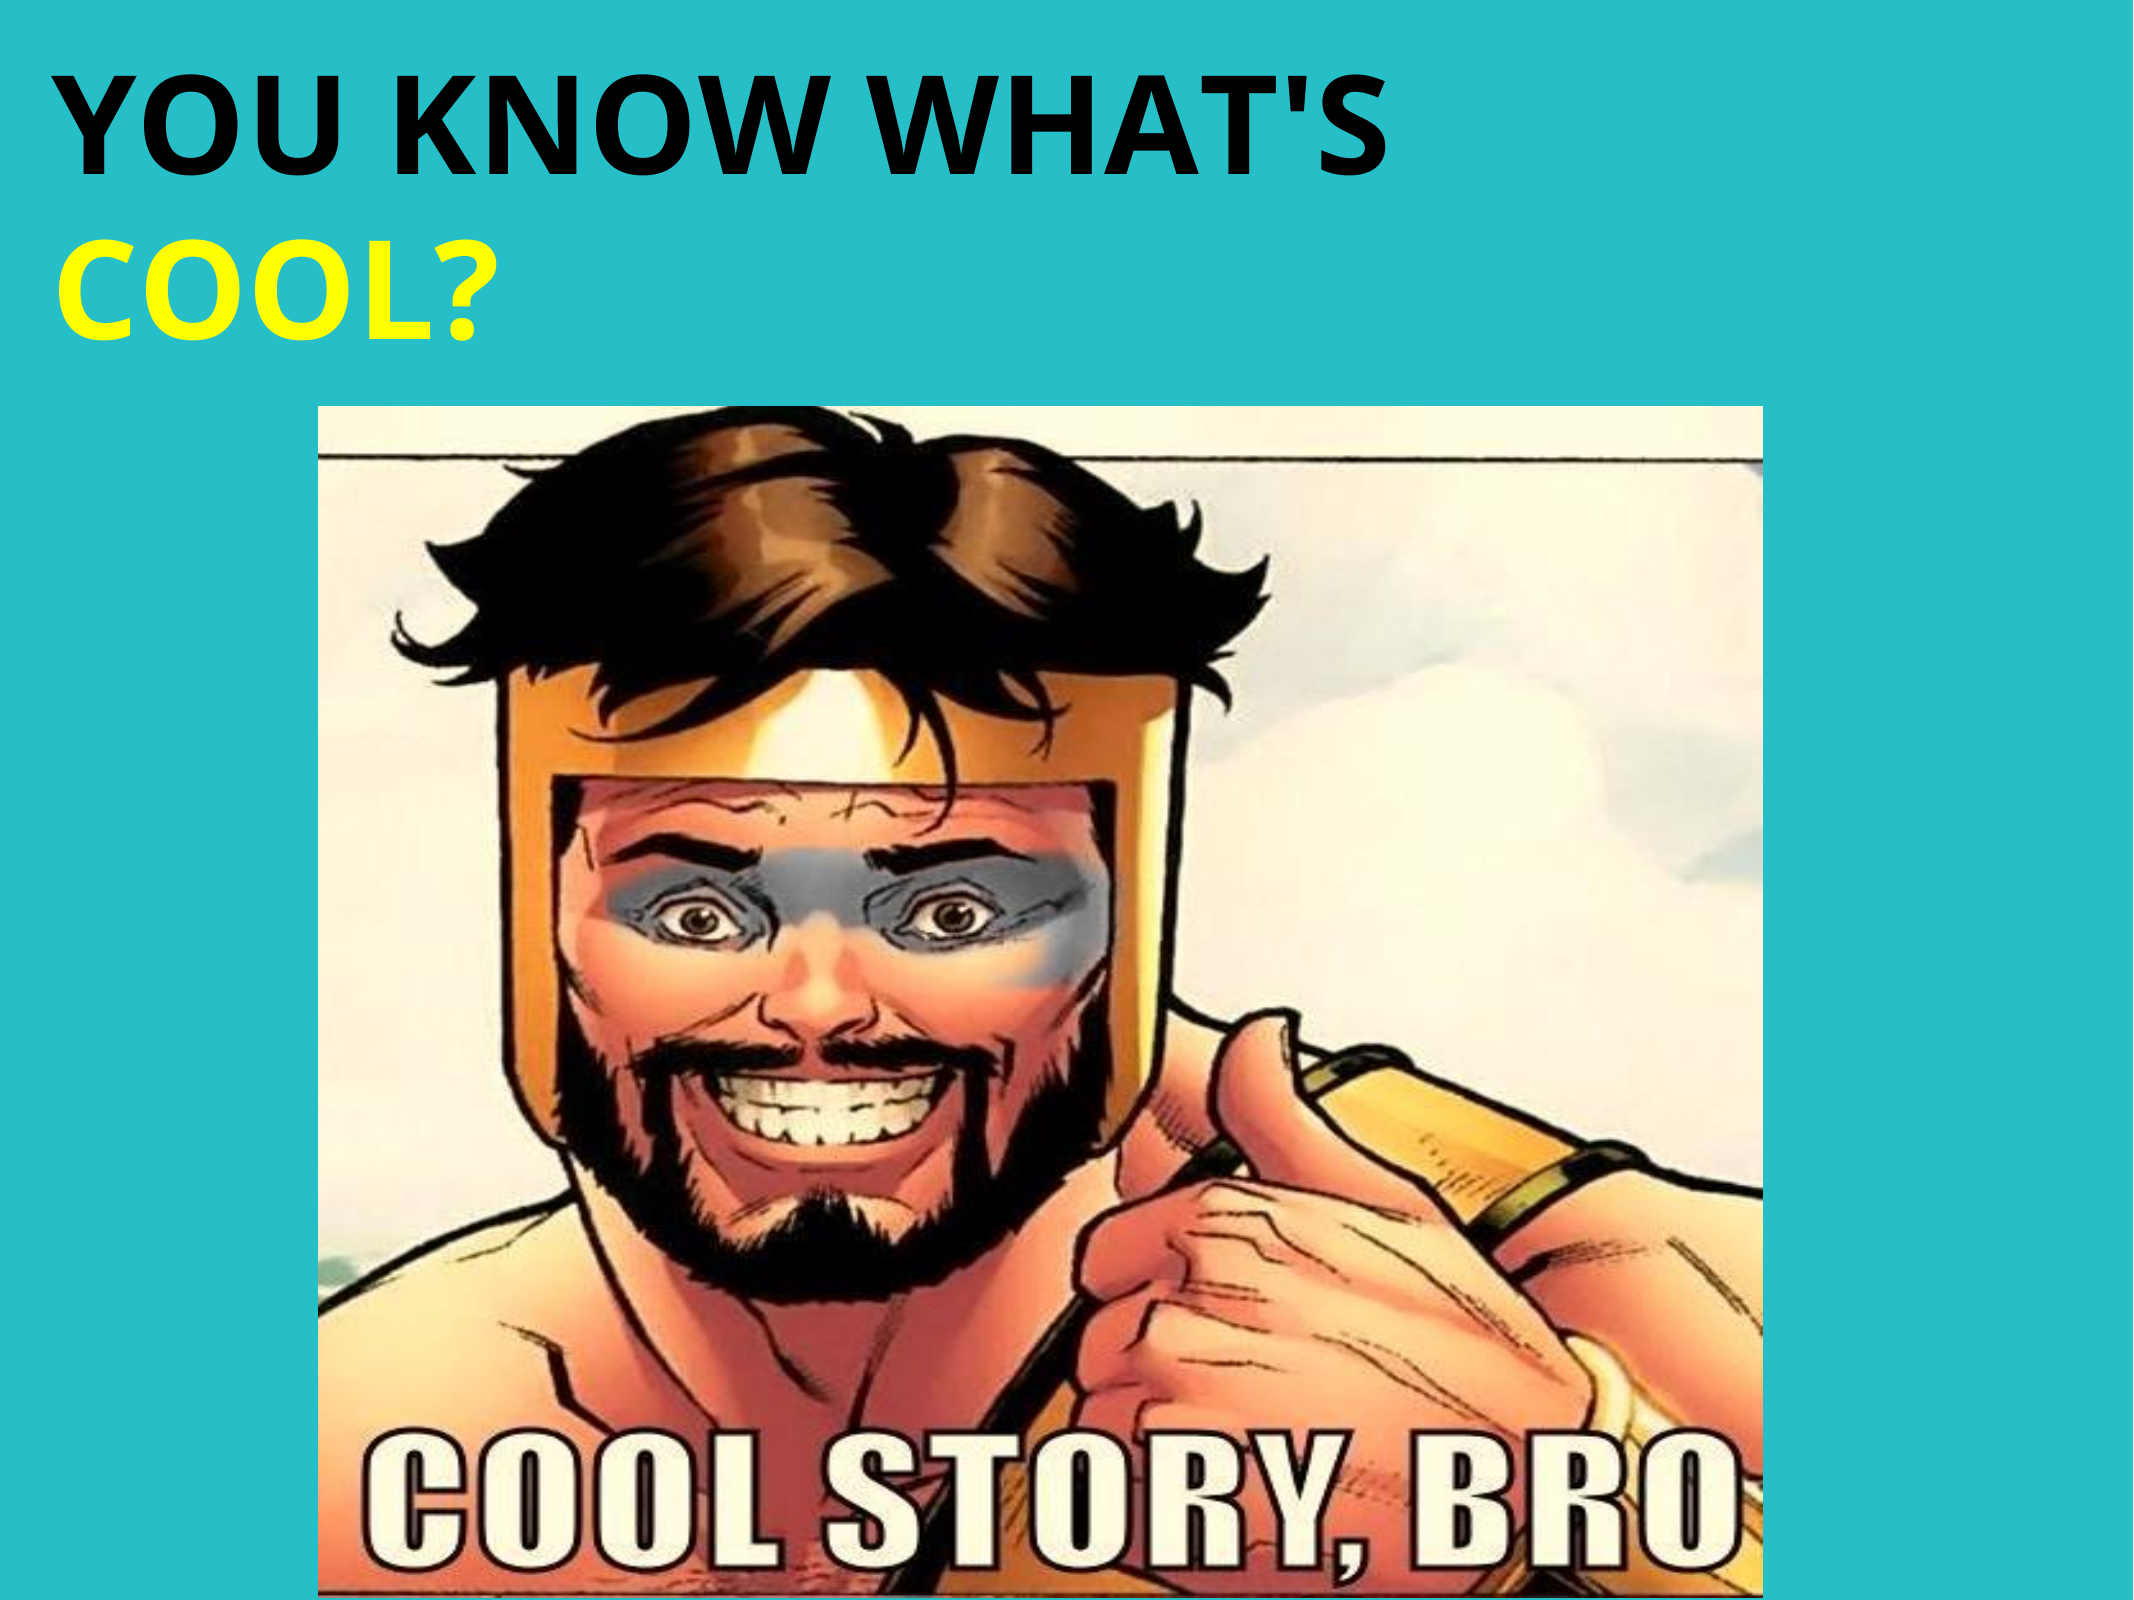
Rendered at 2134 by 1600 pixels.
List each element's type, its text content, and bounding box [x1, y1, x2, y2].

text_box YOU KNOW WHAT'S COOL? [41, 37, 2134, 483]
picture [318, 406, 1763, 1598]
